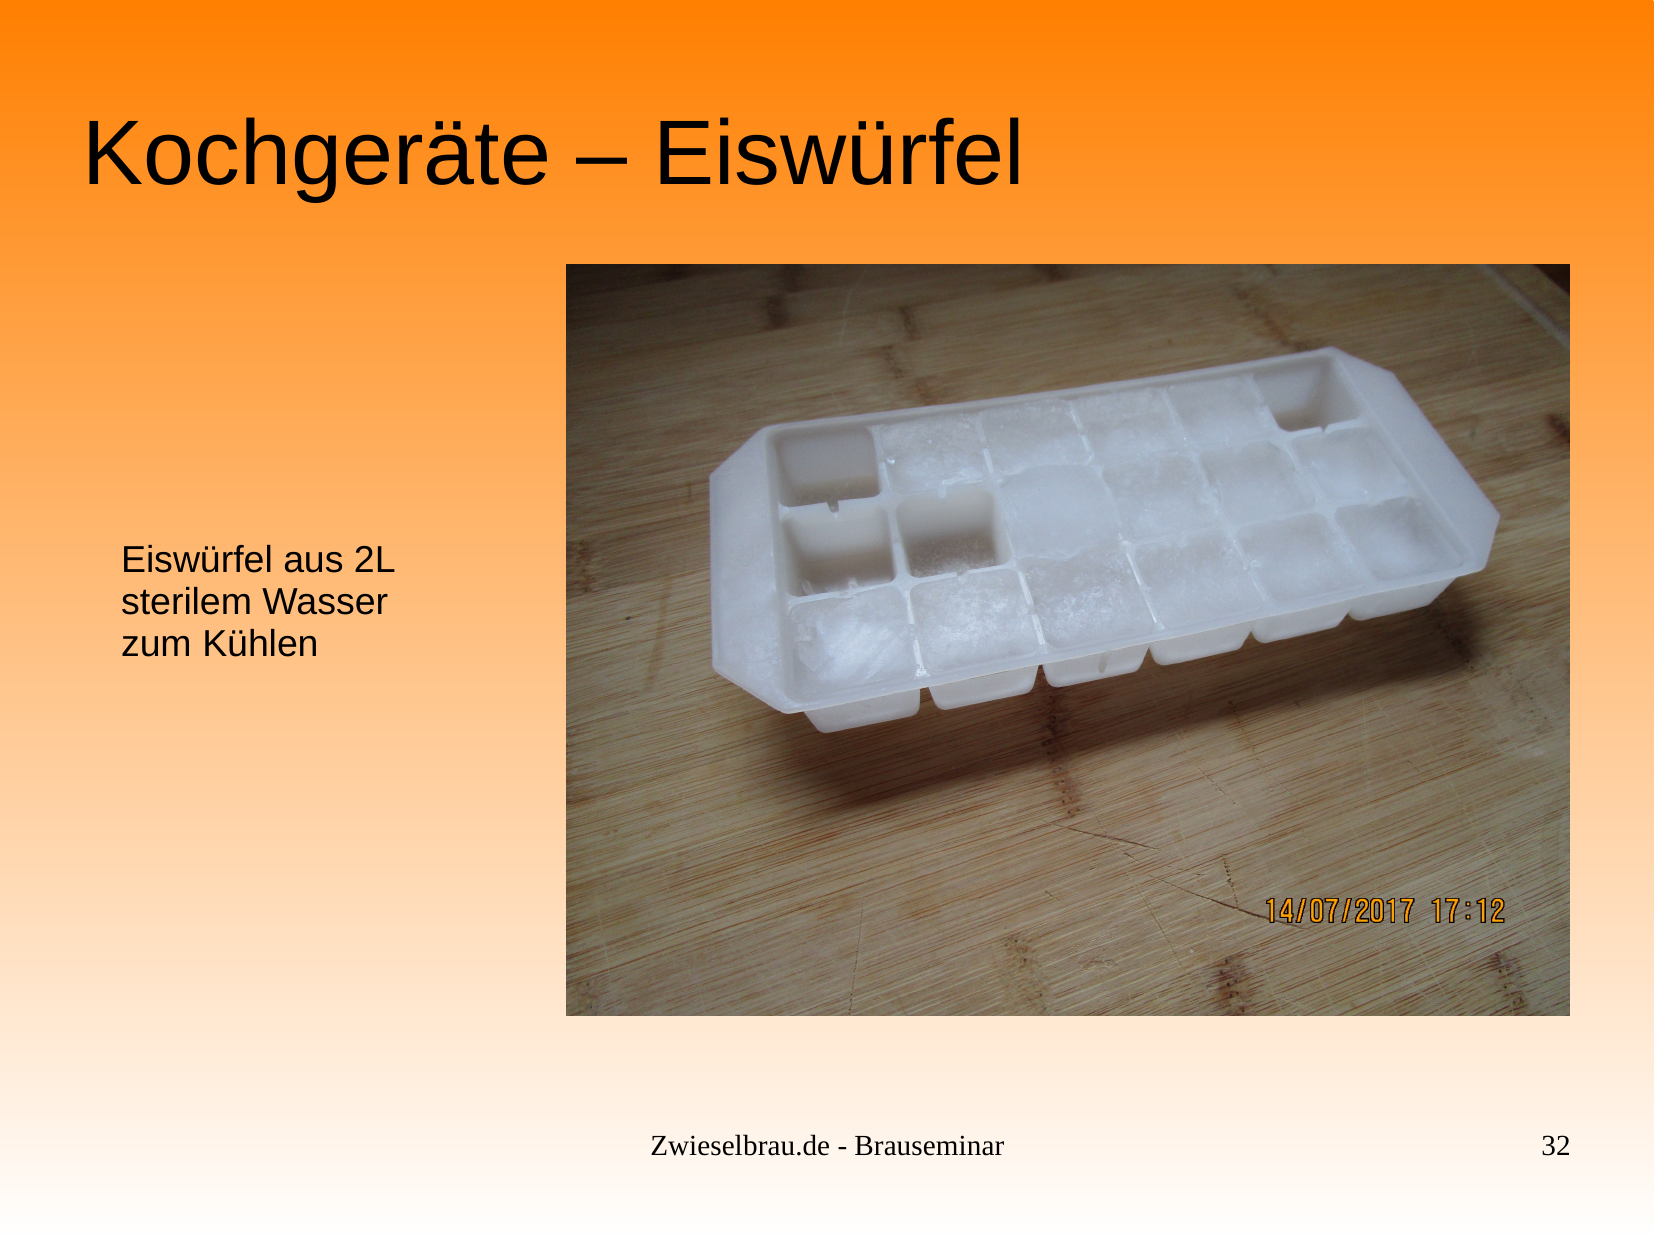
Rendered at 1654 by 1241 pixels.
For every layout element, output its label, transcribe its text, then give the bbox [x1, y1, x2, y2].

picture [566, 264, 1570, 1016]
text_box Eiswürfel aus 2L sterilem Wasser zum Kühlen [106, 531, 473, 945]
title Kochgeräte – Eiswürfel [82, 49, 1619, 257]
text_box [212, 256, 1489, 981]
